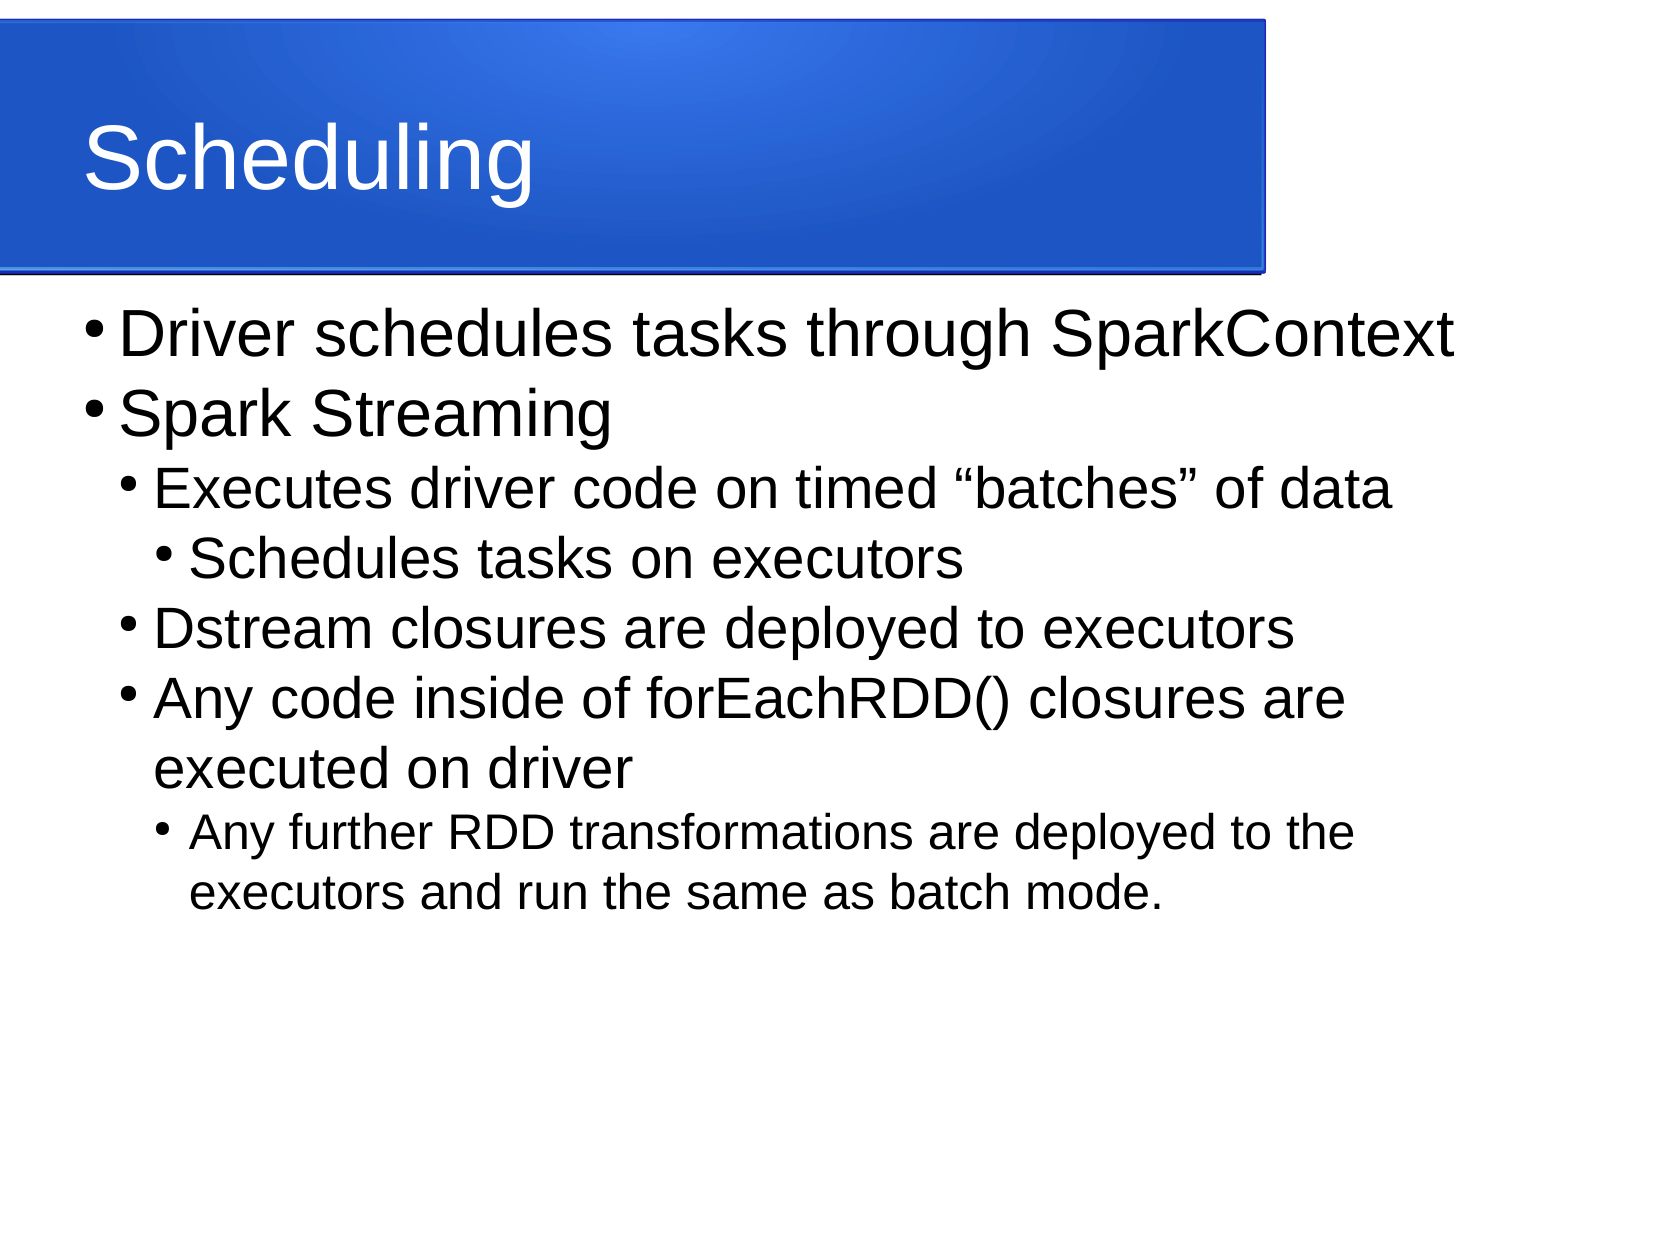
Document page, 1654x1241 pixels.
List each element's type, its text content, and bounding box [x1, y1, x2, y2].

text_box Scheduling [82, 49, 1570, 257]
picture [0, 17, 1269, 282]
text_box Driver schedules tasks through SparkContext Spark Streaming Executes driver code on timed “batches” of data Schedules tasks on executors Dstream closures are deployed to executors Any code inside of forEachRDD() closures are executed on driver Any further RDD transformations are deployed to the executors and run the same as batch mode. [82, 290, 1570, 1010]
